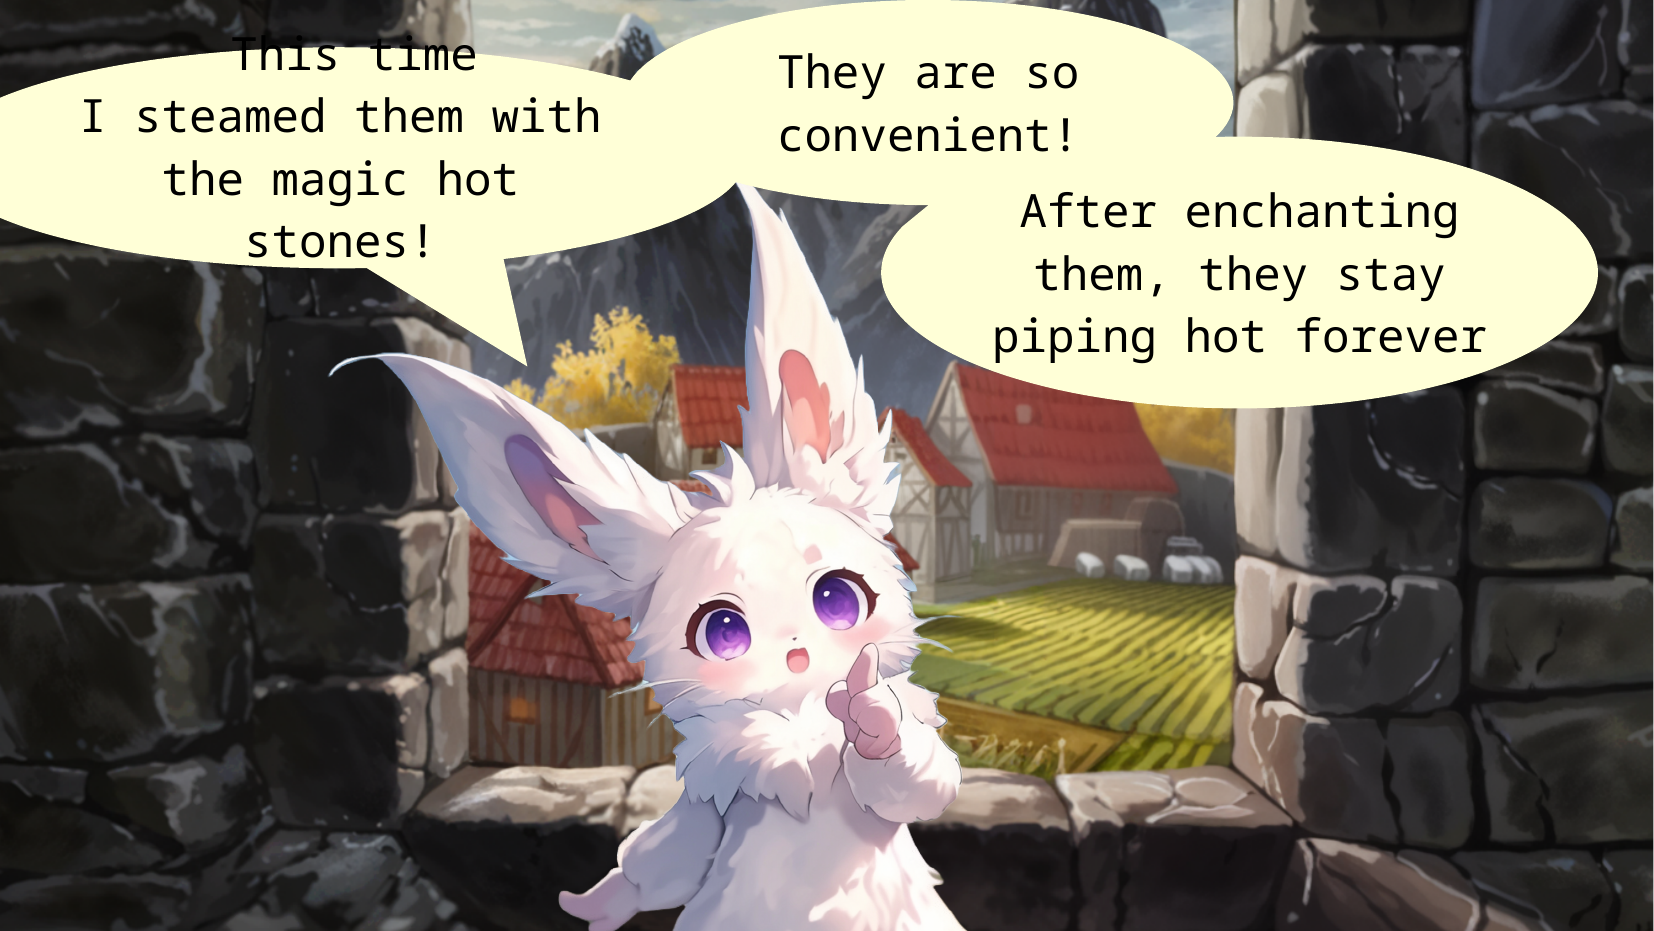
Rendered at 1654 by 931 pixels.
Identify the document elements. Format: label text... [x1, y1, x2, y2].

picture [0, 0, 1654, 931]
picture [458, 48, 470, 52]
text_box They are so convenient! [630, 0, 1234, 206]
text_box This time I steamed them with the magic hot stones! [0, 47, 746, 367]
text_box After enchanting them, they stay piping hot forever [881, 136, 1598, 409]
picture [0, 0, 885, 97]
